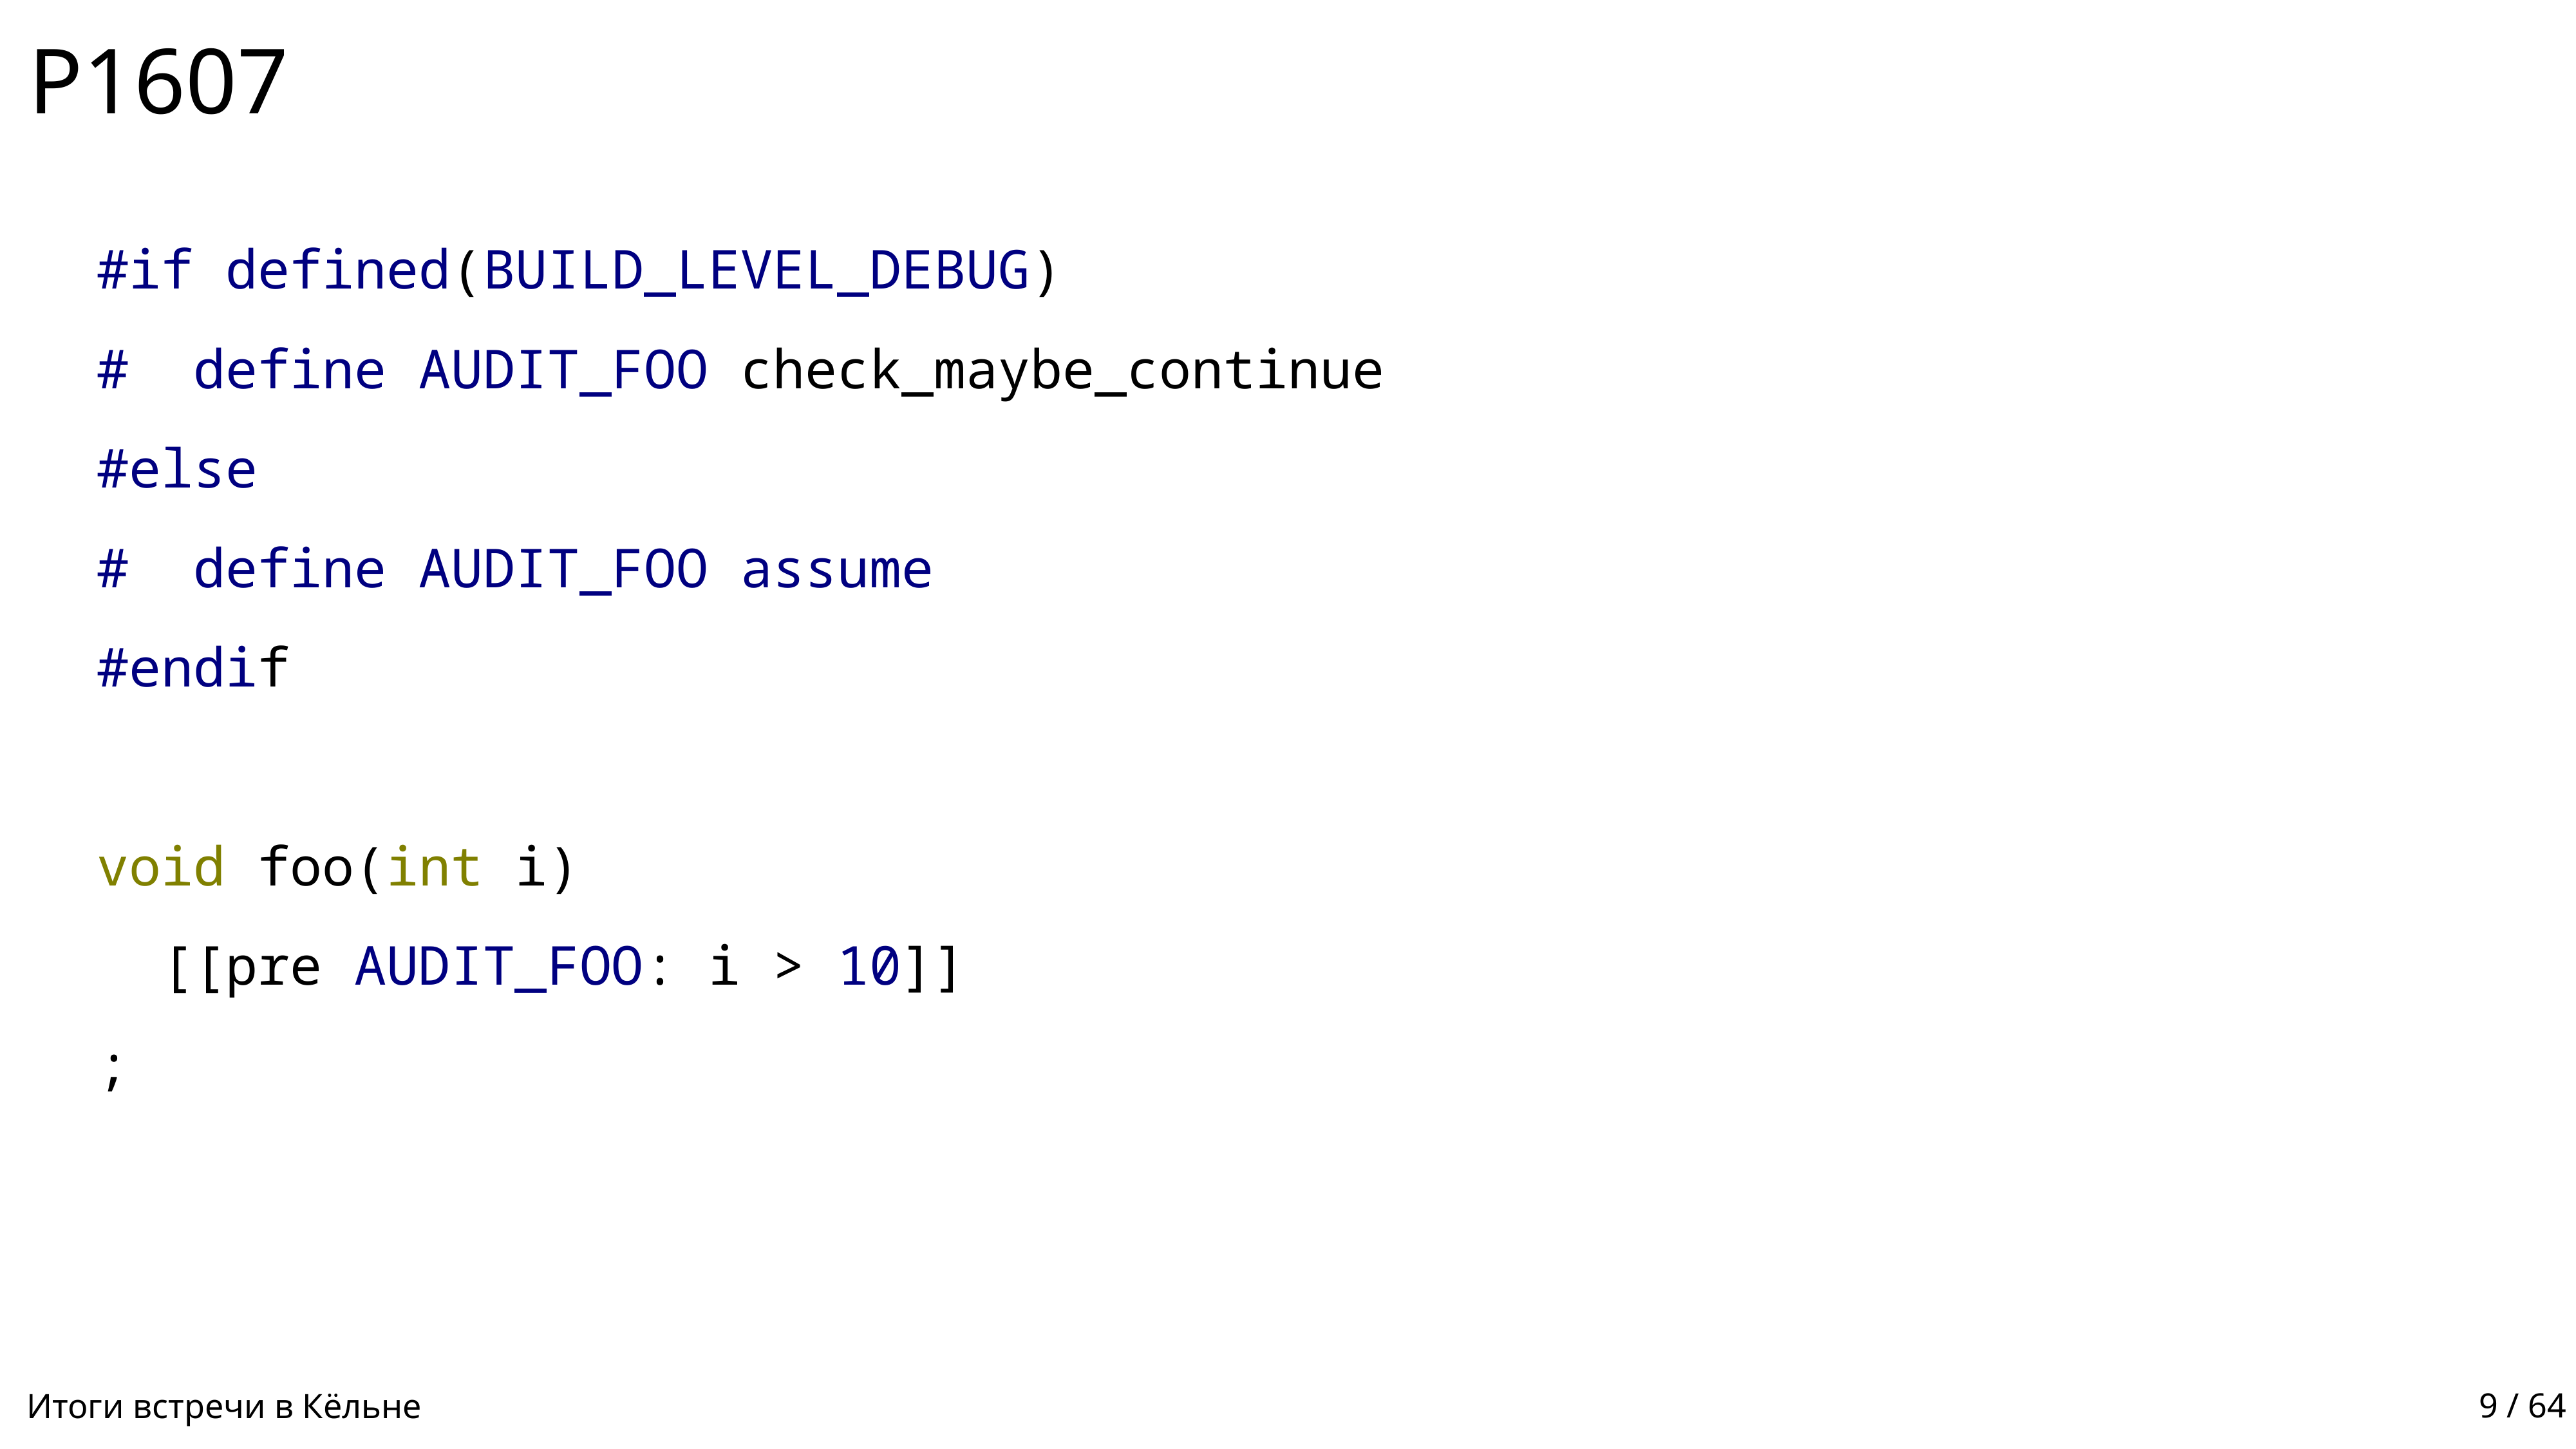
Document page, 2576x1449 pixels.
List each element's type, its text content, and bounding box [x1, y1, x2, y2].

list #if defined(BUILD_LEVEL_DEBUG) # define AUDIT_FOO check_maybe_continue #else # define AUDIT_FOO assume #endif void foo(int i) [[pre AUDIT_FOO: i > 10]] ; [87, 214, 2550, 1382]
title P1607 [19, 19, 2550, 155]
list Итоги встречи в Кёльне [17, 1376, 1114, 1431]
list <number> / 64 [1479, 1376, 2576, 1431]
